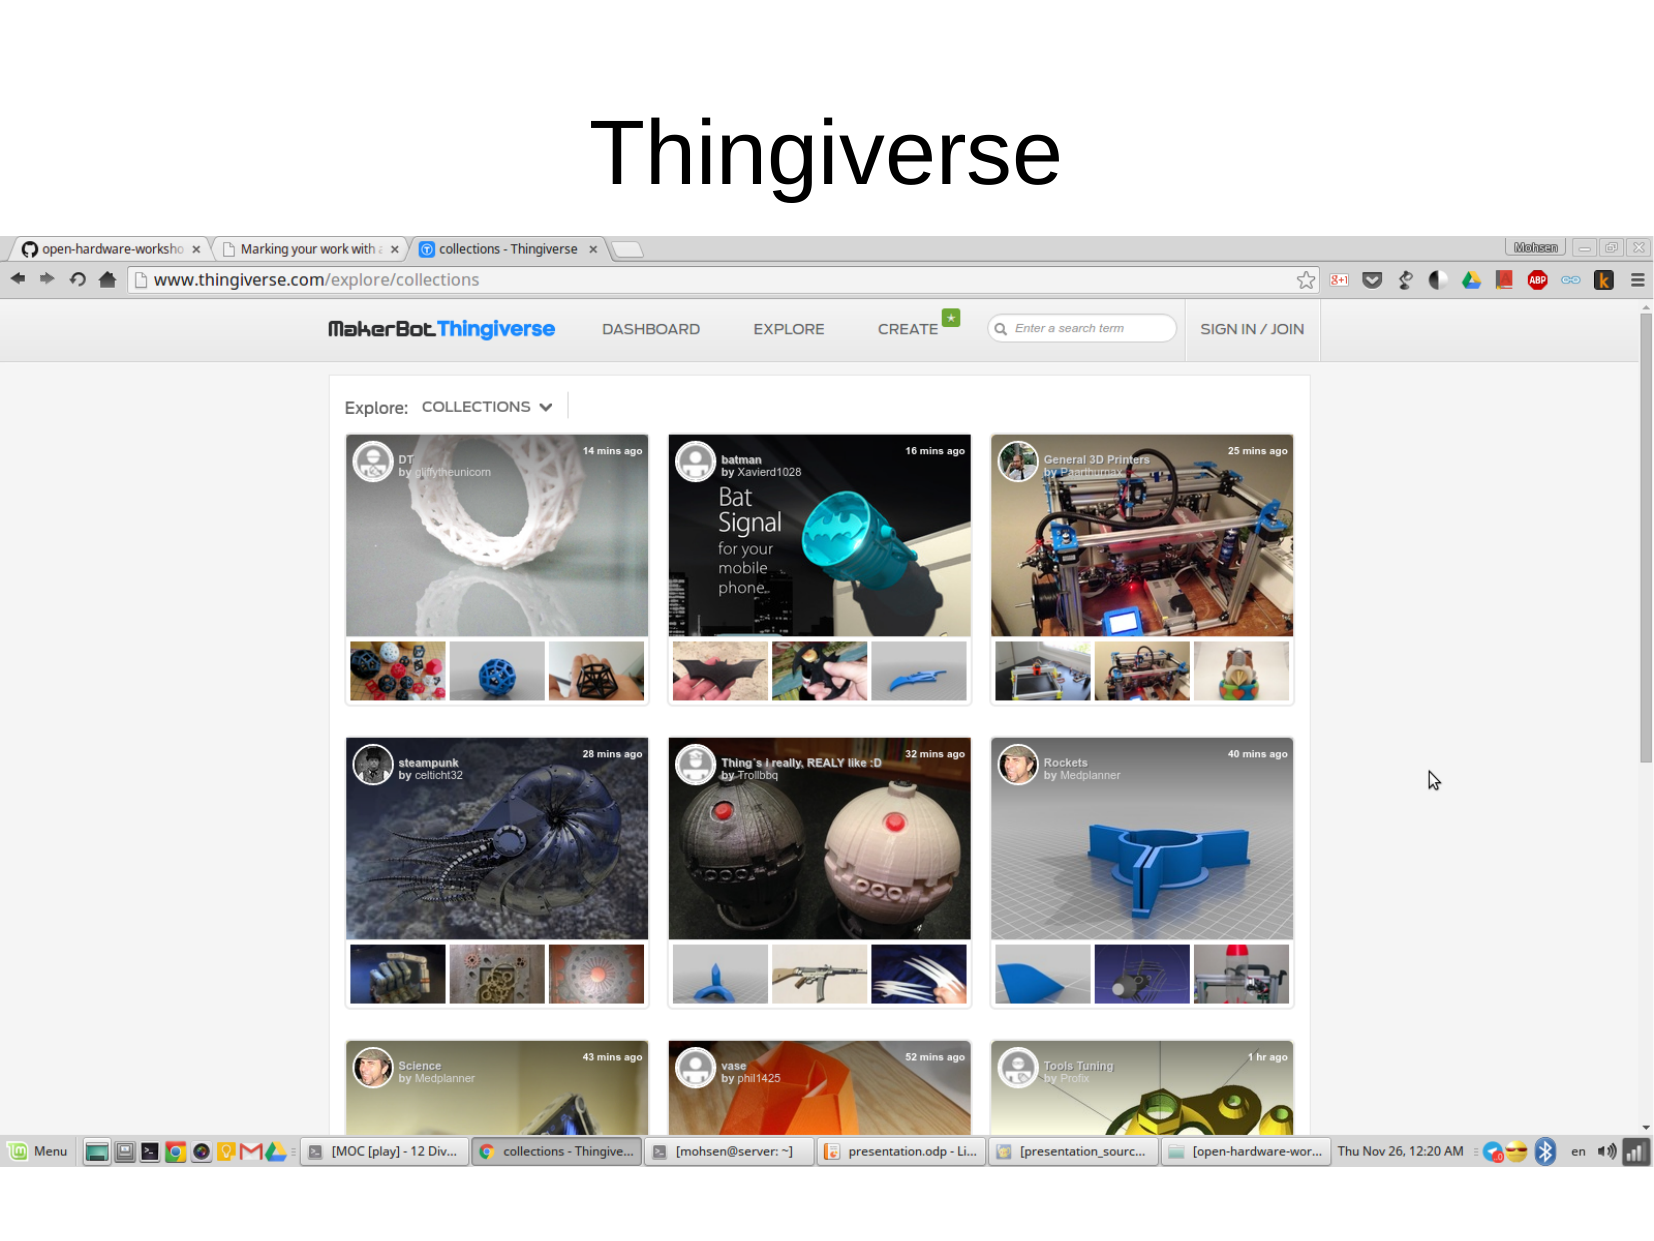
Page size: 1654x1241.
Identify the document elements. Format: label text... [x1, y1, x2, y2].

title Thingiverse [82, 49, 1571, 236]
picture [0, 236, 1654, 1167]
